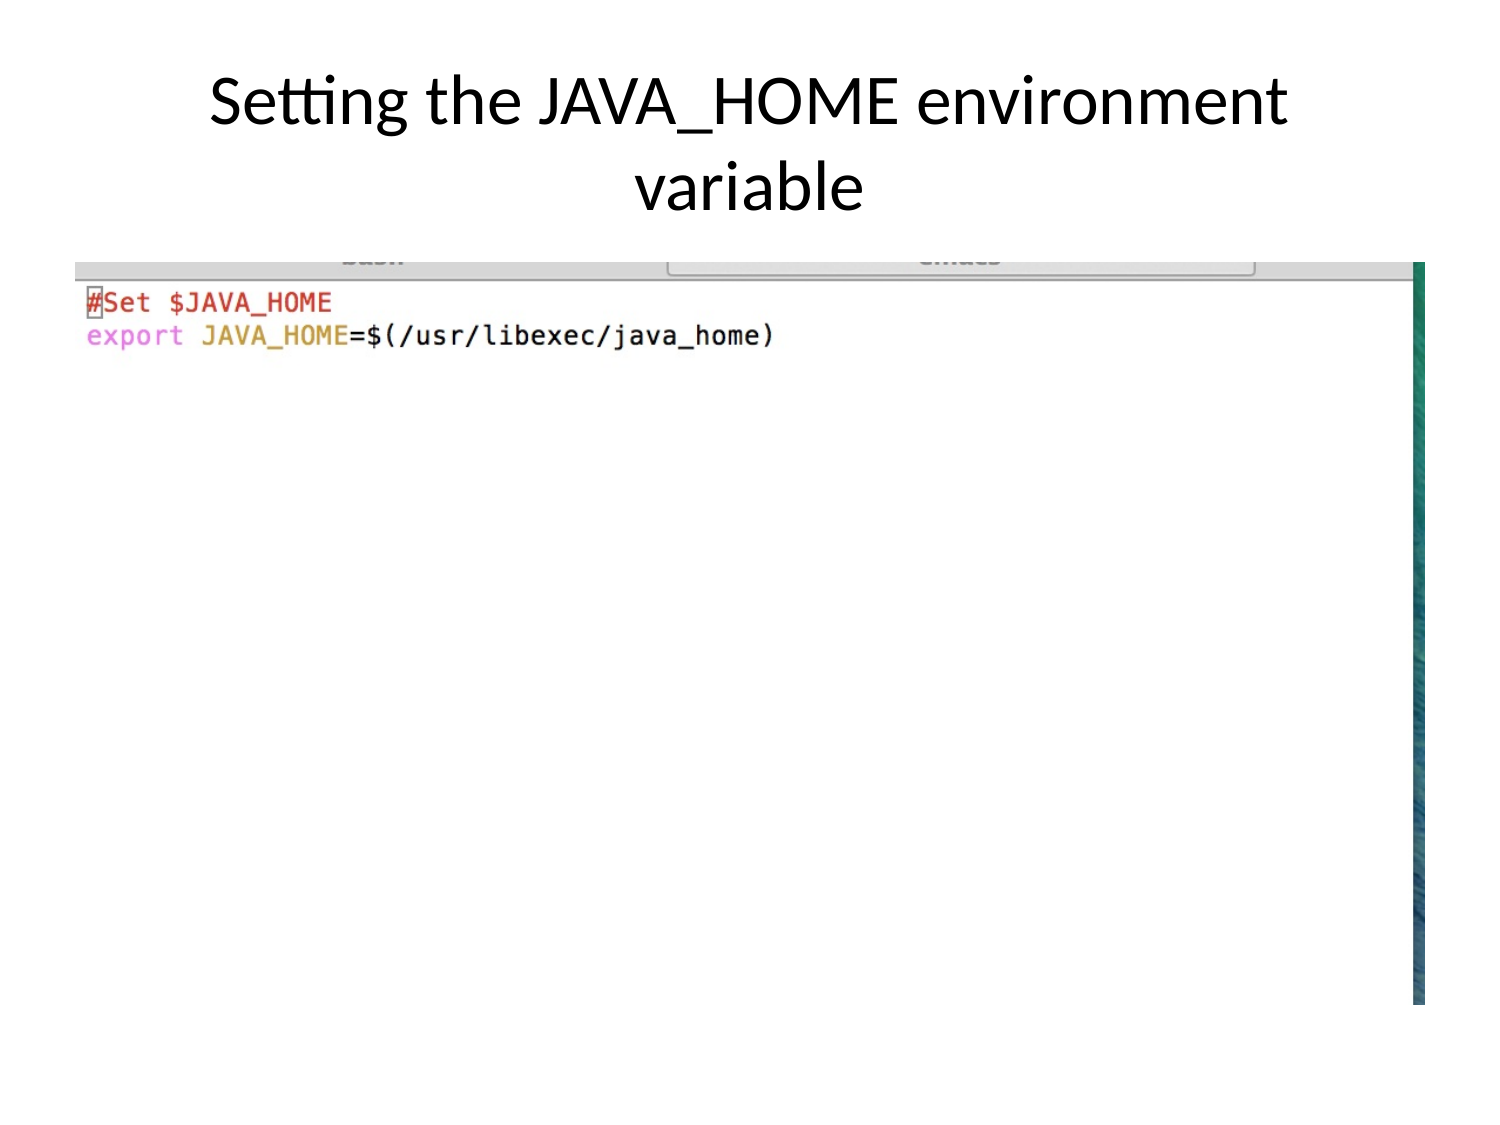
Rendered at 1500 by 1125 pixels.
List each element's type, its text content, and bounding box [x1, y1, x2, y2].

title Setting the JAVA_HOME environment variable [75, 45, 1425, 233]
picture [75, 262, 1425, 1005]
